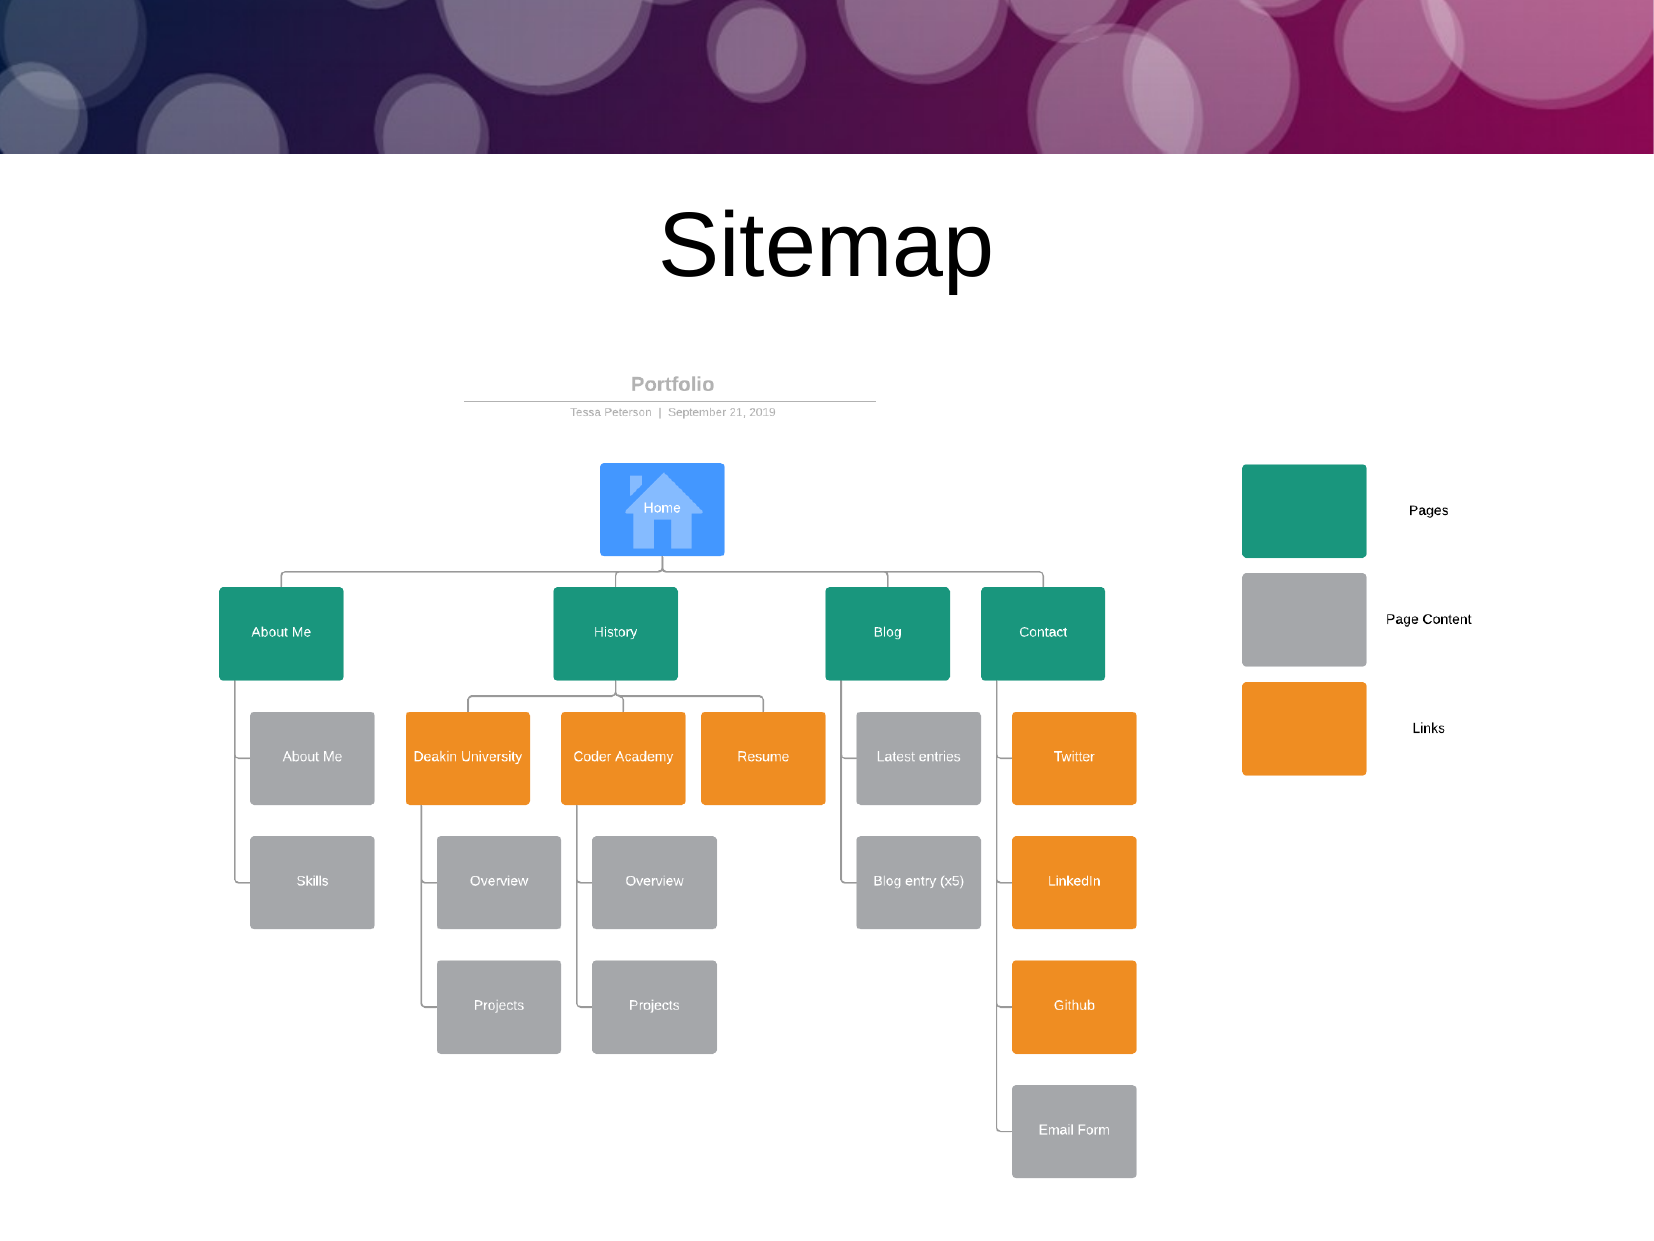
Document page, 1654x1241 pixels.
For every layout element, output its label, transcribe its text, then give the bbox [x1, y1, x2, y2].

title Sitemap [82, 159, 1571, 331]
picture [141, 307, 1524, 1233]
picture [0, 0, 1654, 154]
